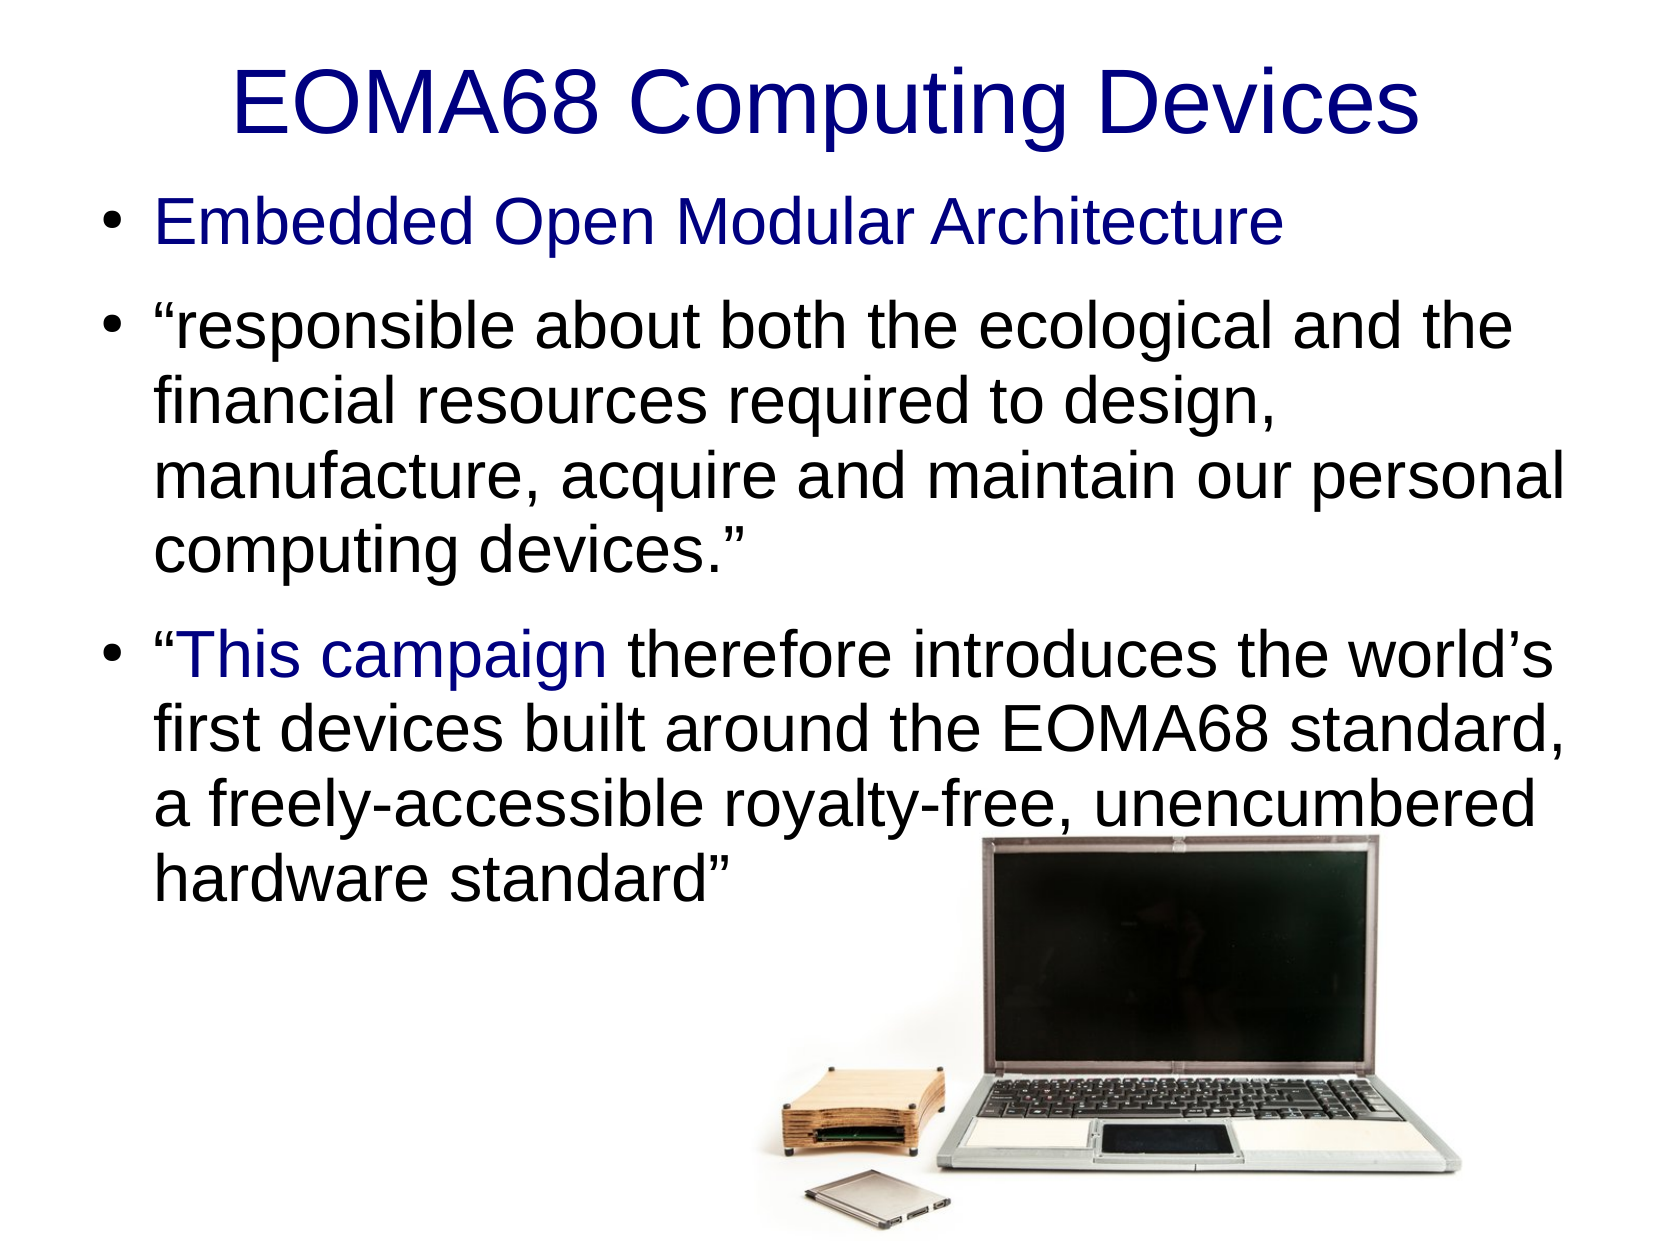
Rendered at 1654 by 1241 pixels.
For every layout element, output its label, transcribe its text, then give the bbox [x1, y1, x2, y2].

list Embedded Open Modular Architecture “responsible about both the ecological and the financial resources required to design, manufacture, acquire and maintain our personal computing devices.” “This campaign therefore introduces the world’s first devices built around the EOMA68 standard, a freely-accessible royalty-free, unencumbered hardware standard” [82, 183, 1571, 997]
picture [721, 997, 1501, 1241]
title EOMA68 Computing Devices [82, 49, 1571, 183]
